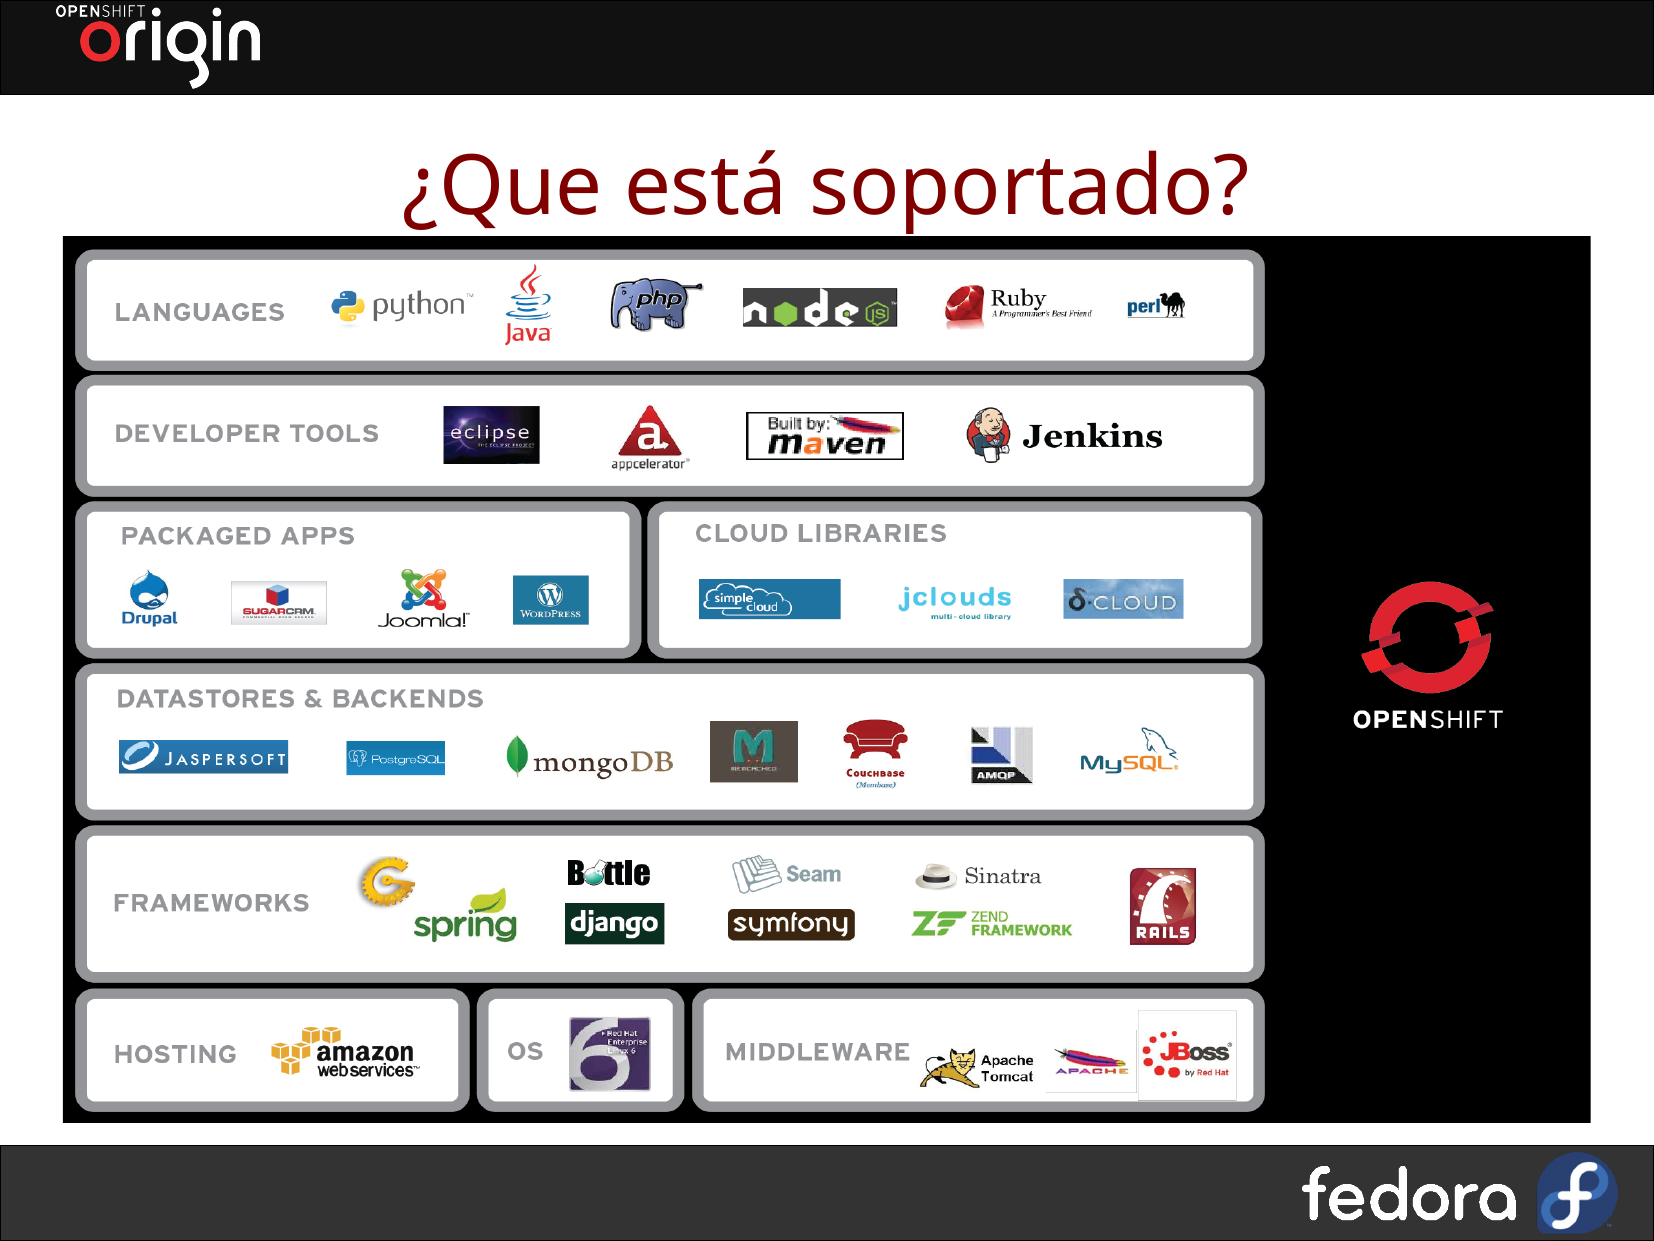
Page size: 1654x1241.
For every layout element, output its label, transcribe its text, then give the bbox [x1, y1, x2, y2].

title ¿Que está soportado? [82, 78, 1571, 236]
picture [62, 236, 1591, 1123]
picture [56, 5, 260, 89]
picture [1299, 1151, 1619, 1235]
